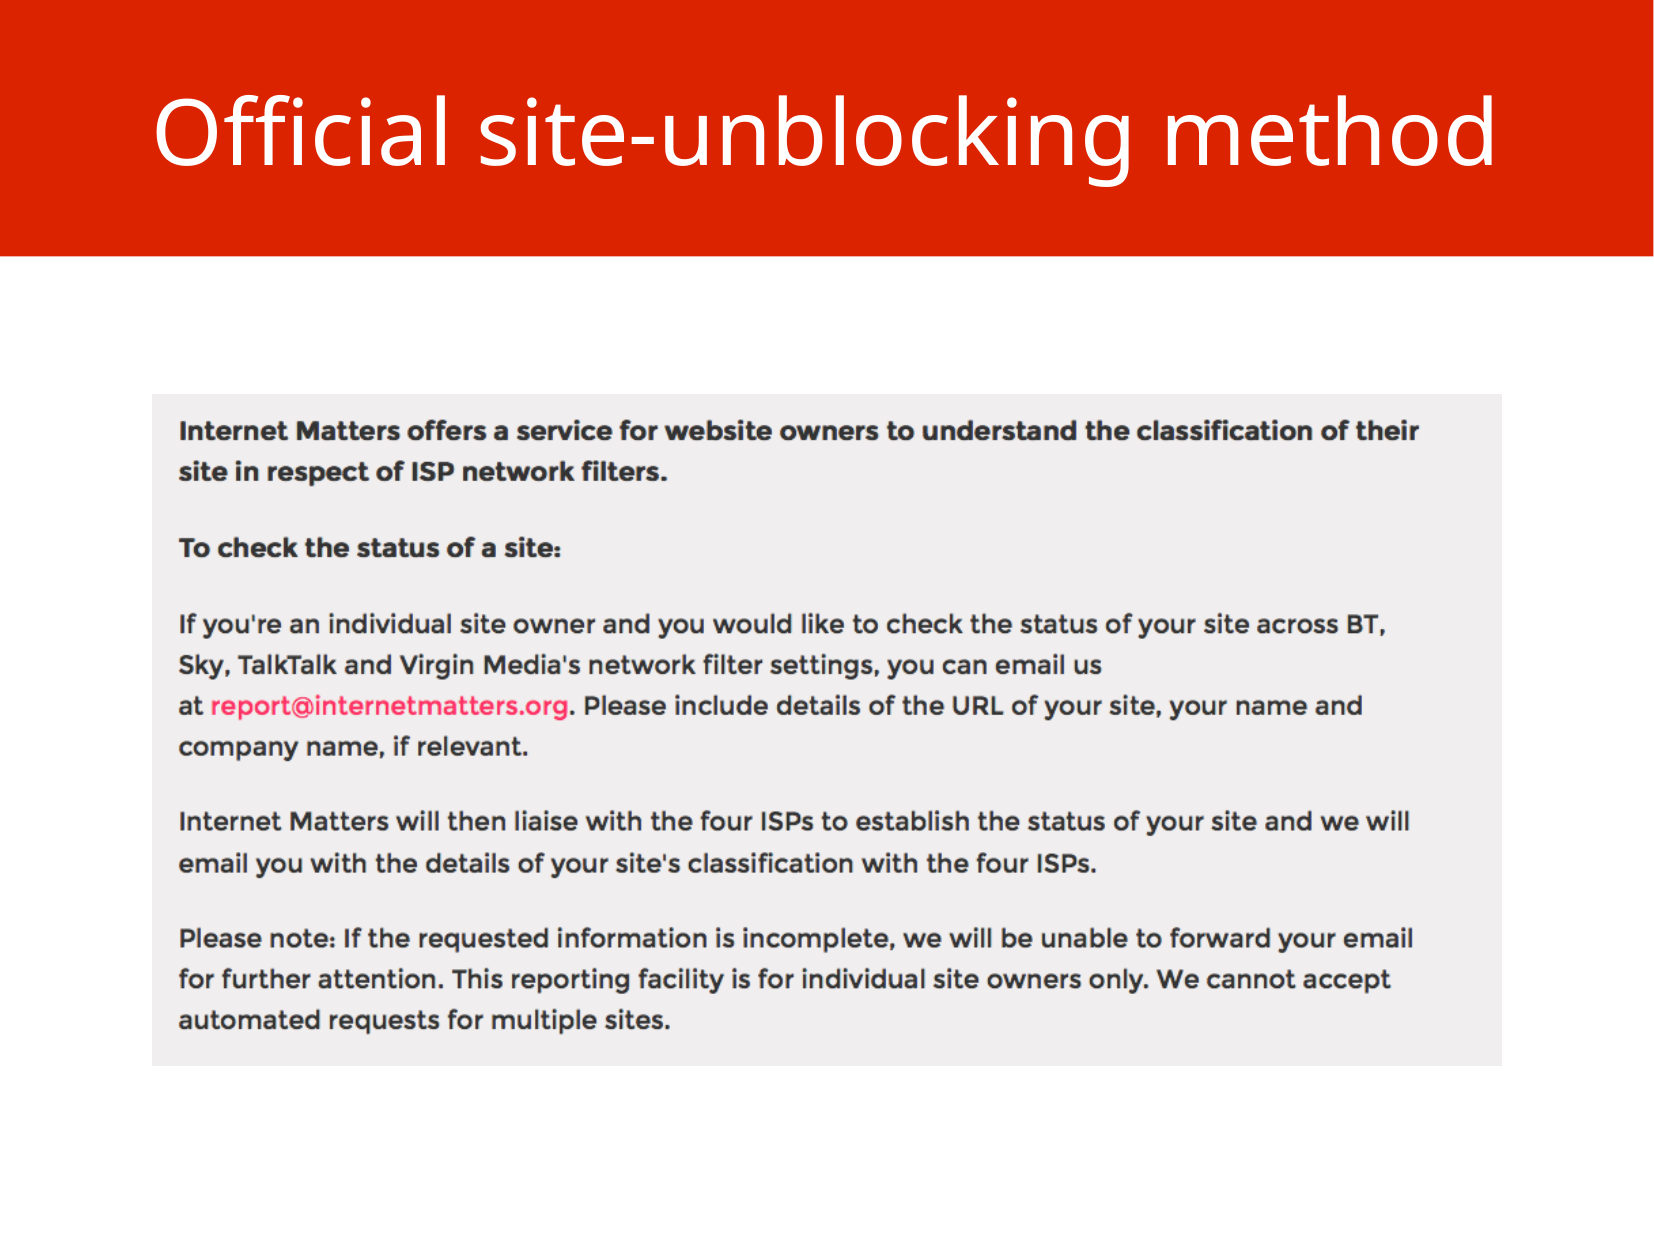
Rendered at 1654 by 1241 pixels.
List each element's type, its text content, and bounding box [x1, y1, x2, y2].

text_box Official site-unblocking method [0, 0, 1654, 257]
picture [152, 394, 1502, 1066]
